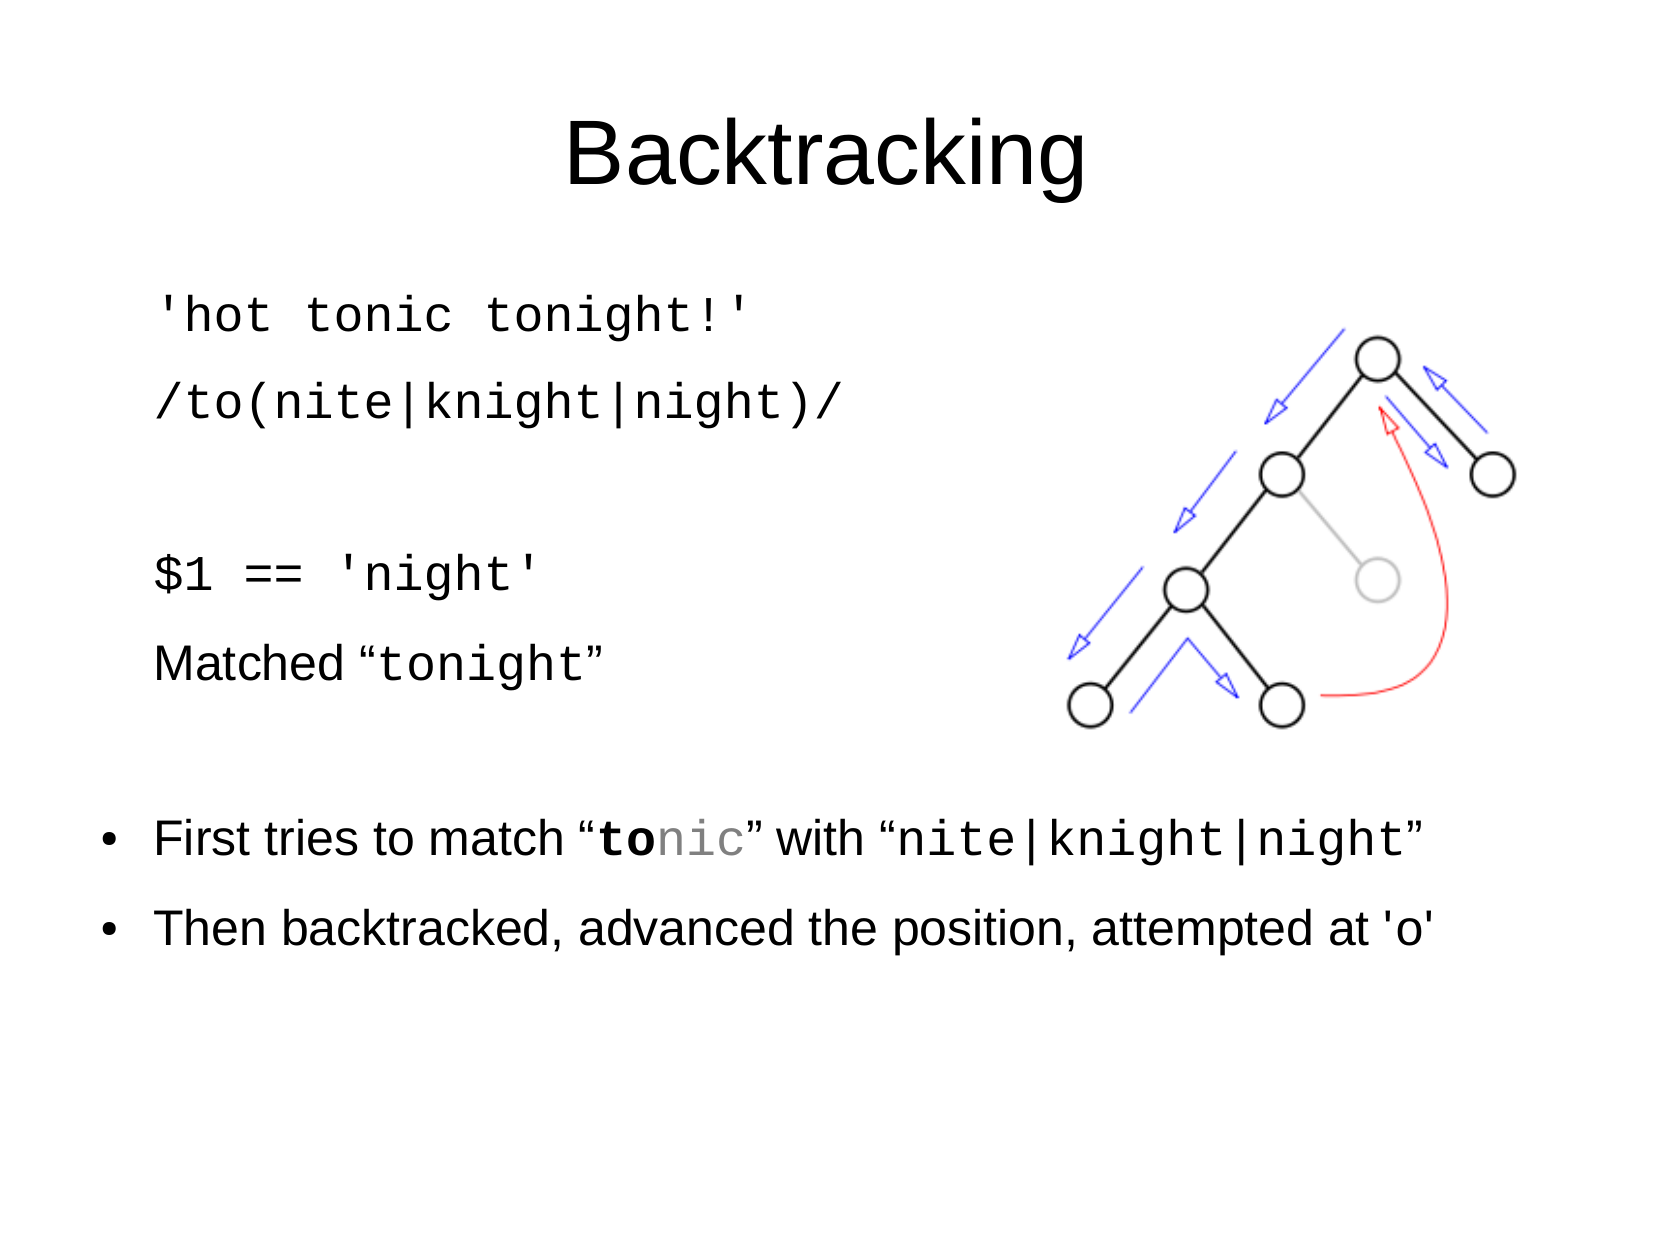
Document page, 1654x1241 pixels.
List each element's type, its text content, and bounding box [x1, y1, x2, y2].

title Backtracking [82, 49, 1571, 257]
list 'hot tonic tonight!' /to(nite|knight|night)/ $1 == 'night' Matched “tonight” First tries to match “tonic” with “nite|knight|night” Then backtracked, advanced the position, attempted at 'o' [82, 290, 1571, 1010]
picture [1050, 324, 1534, 741]
